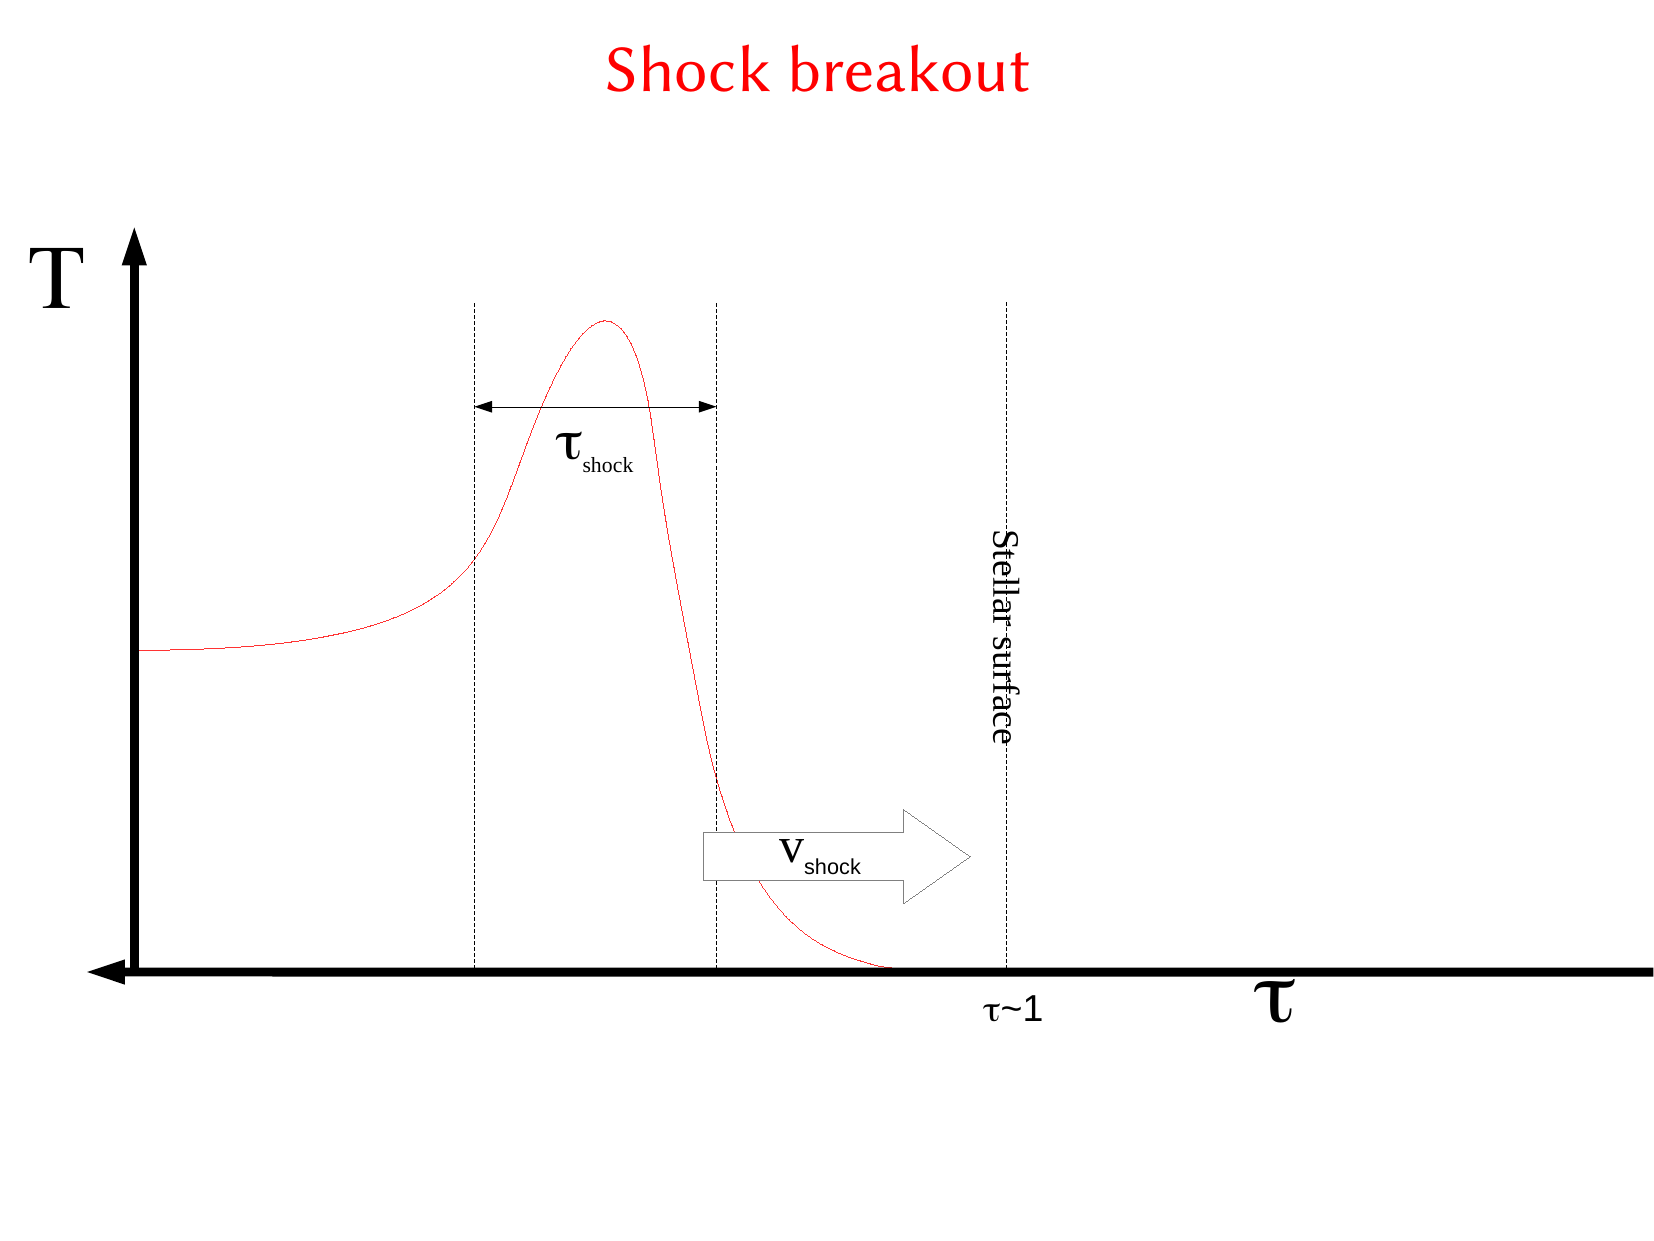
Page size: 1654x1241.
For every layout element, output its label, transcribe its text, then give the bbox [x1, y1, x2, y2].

text_box vshock [703, 809, 971, 904]
text_box T [13, 237, 168, 400]
text_box Shock breakout [203, 24, 1434, 154]
text_box t~1 [969, 980, 1115, 1072]
text_box t [1241, 951, 1396, 1114]
